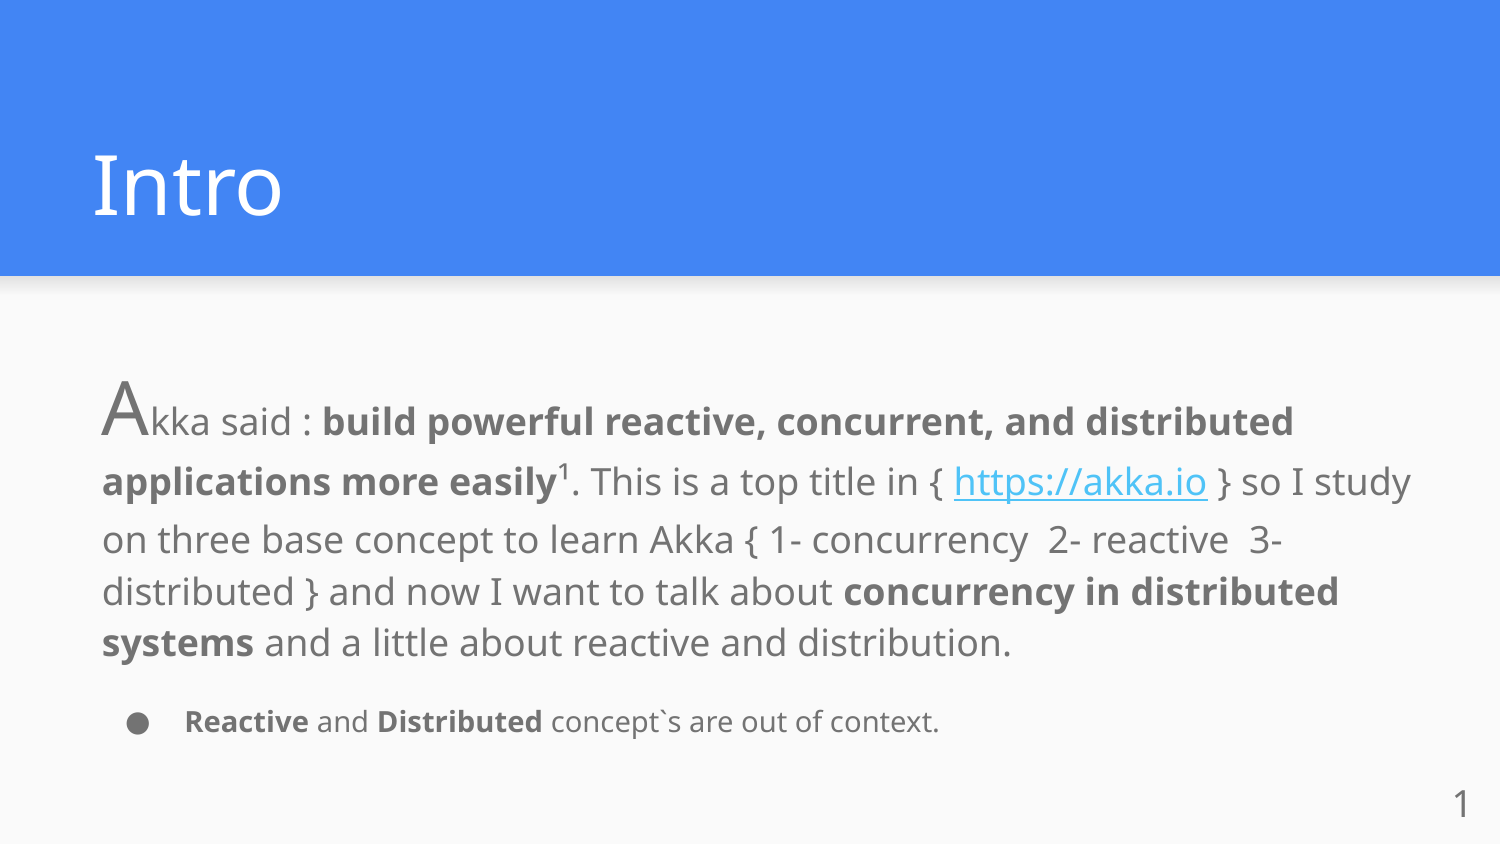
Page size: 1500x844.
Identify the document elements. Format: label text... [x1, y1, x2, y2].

list Akka said : build powerful reactive, concurrent, and distributed applications more easily¹. This is a top title in { https://akka.io } so I study on three base concept to learn Akka { 1- concurrency 2- reactive 3- distributed } and now I want to talk about concurrency in distributed systems and a little about reactive and distribution. Reactive and Distributed concept`s are out of context. [86, 332, 1436, 777]
title Intro [77, 121, 1427, 248]
slide_number 1 [1398, 770, 1489, 835]
